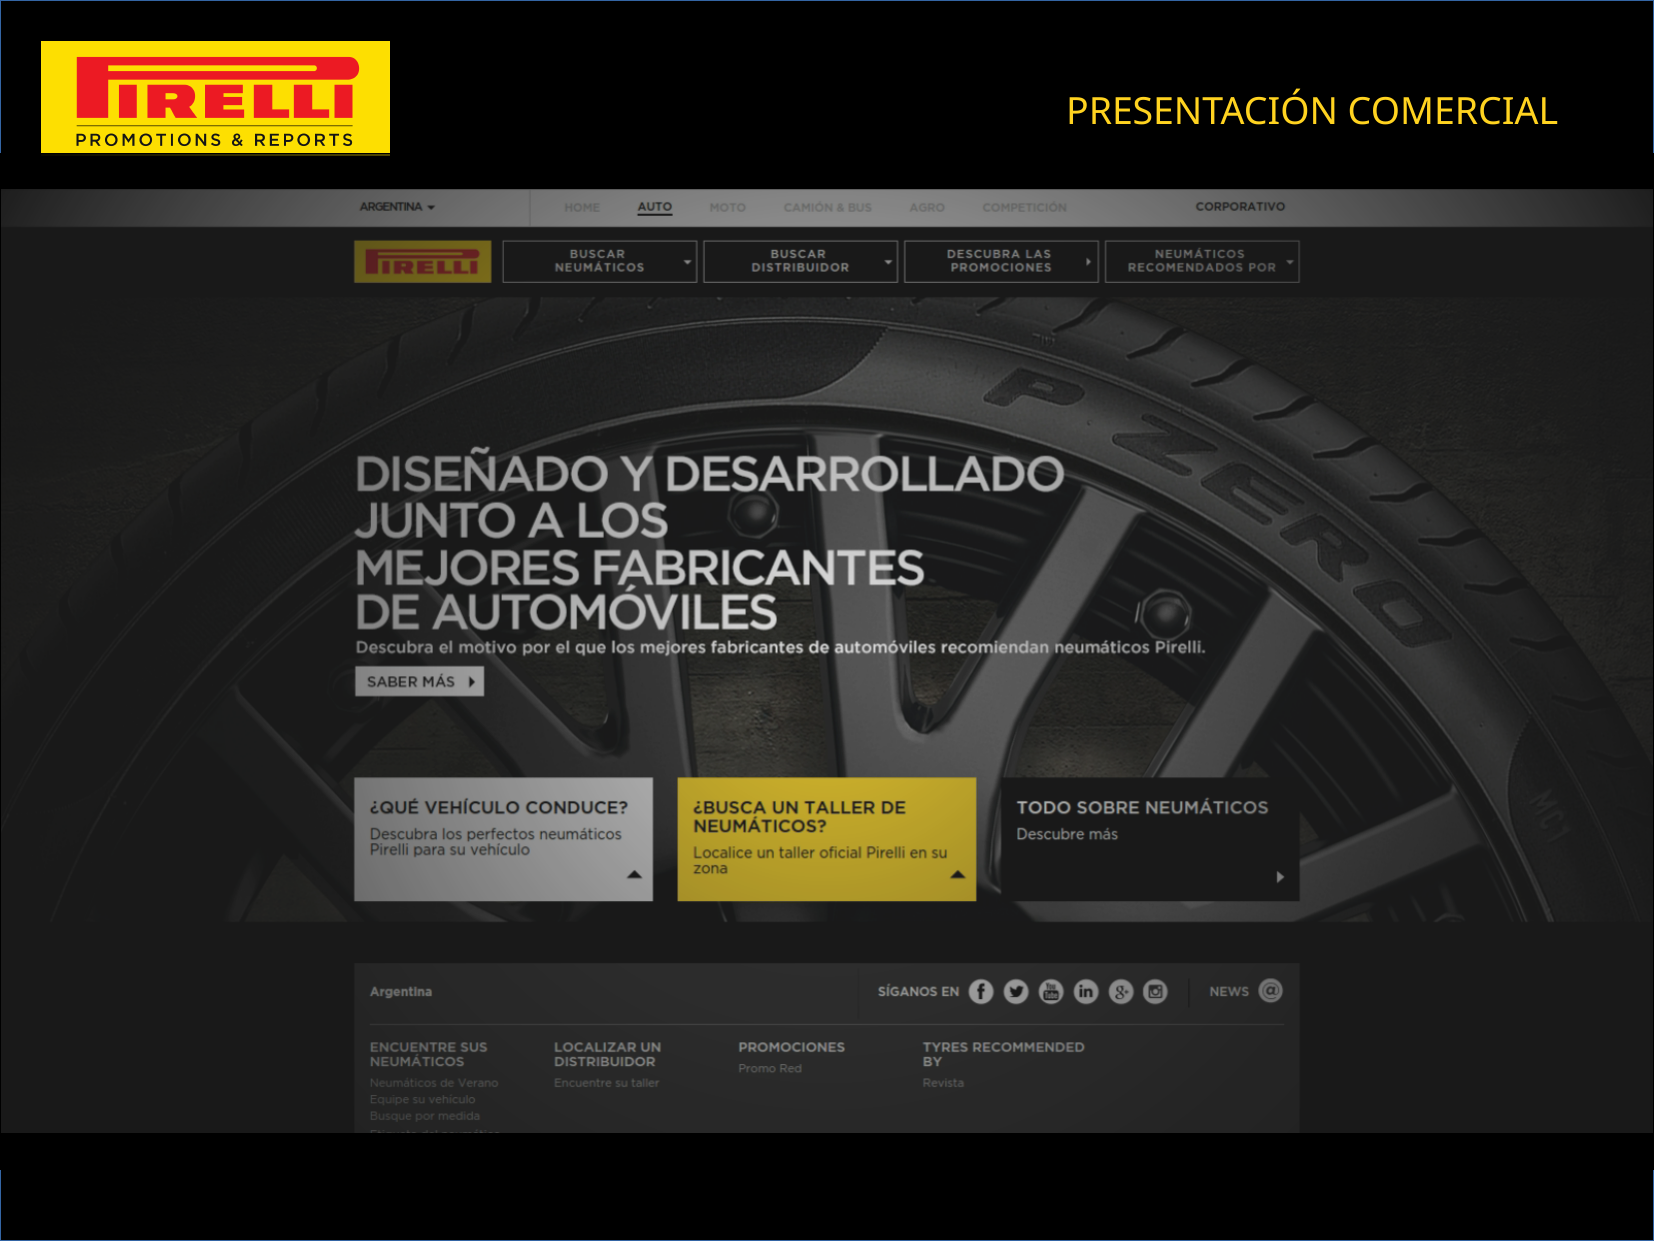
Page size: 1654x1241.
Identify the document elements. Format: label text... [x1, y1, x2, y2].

text_box PRESENTACIÓN COMERCIAL [1051, 77, 1634, 130]
text_box [0, 0, 1654, 1241]
picture [41, 41, 390, 153]
